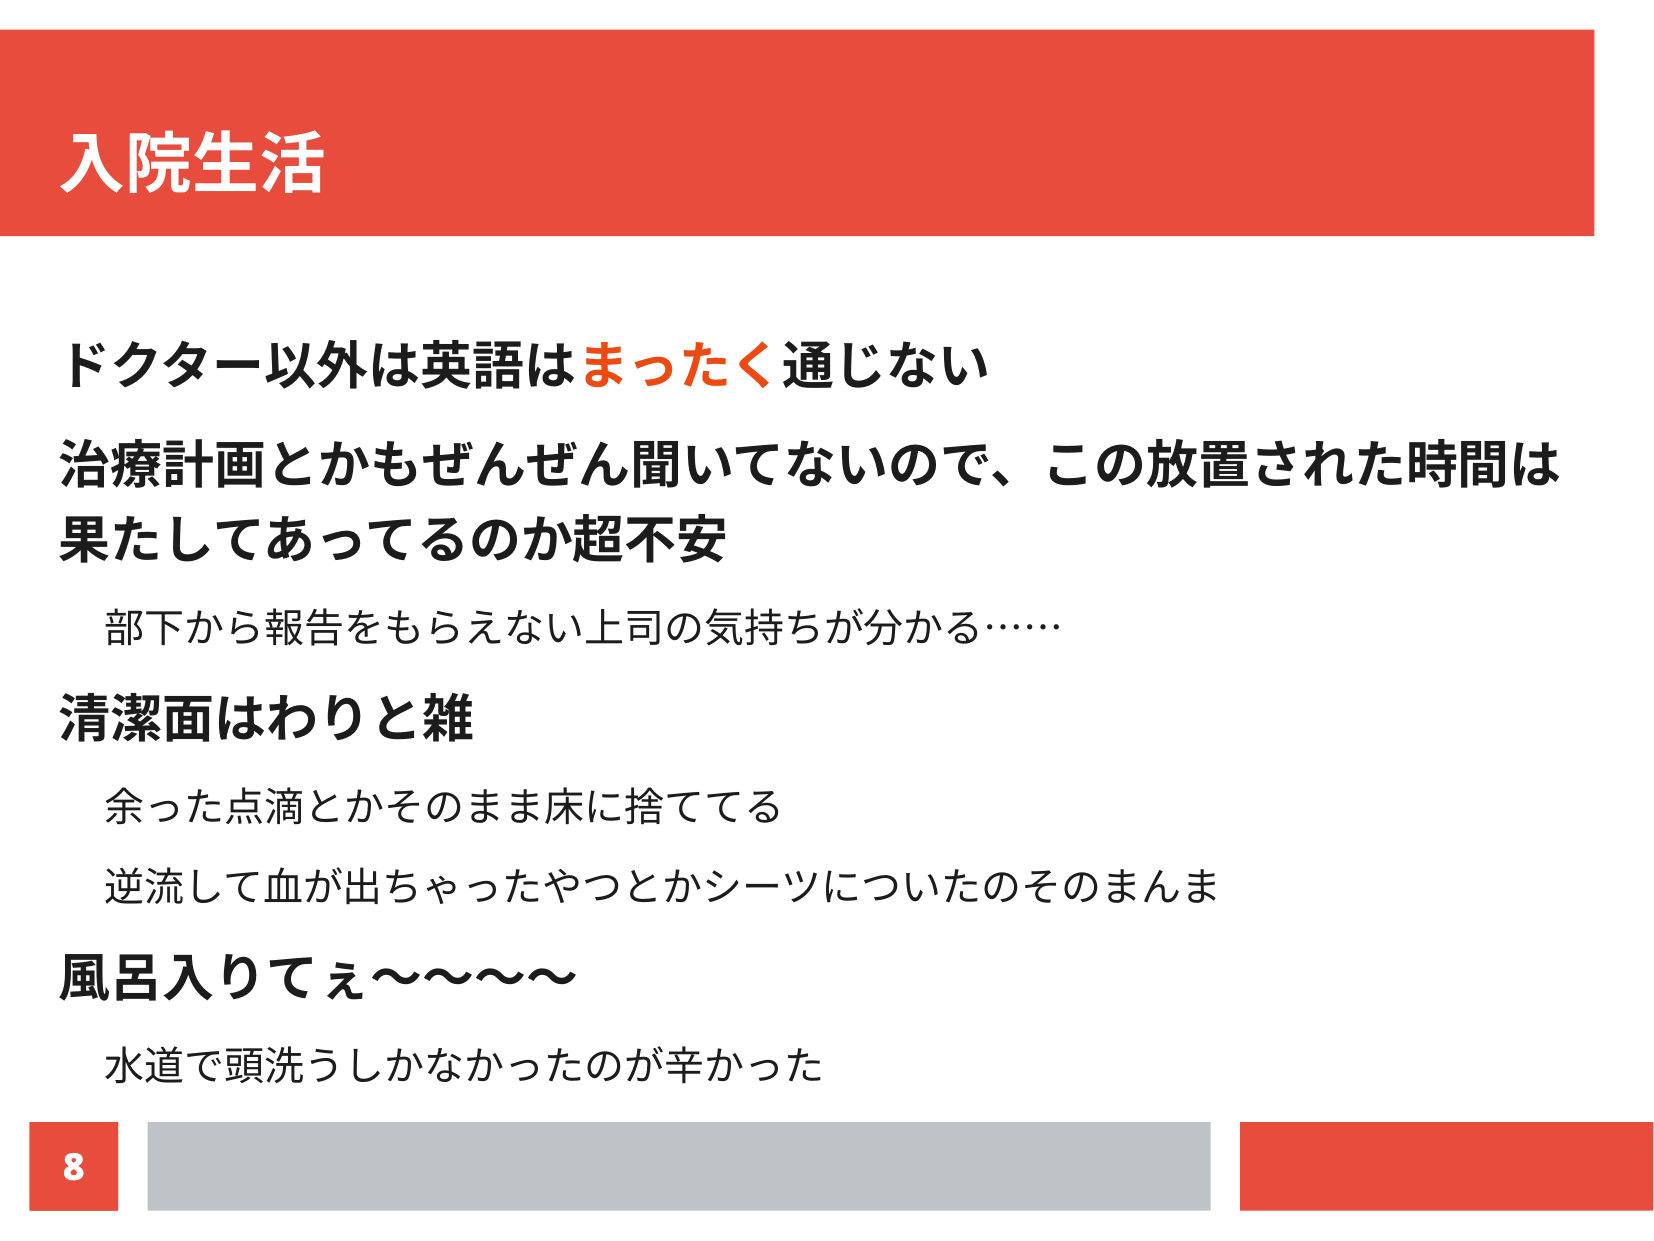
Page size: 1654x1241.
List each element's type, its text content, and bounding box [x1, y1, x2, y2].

title 入院生活 [59, 59, 1595, 207]
list ドクター以外は英語はまったく通じない 治療計画とかもぜんぜん聞いてないので、この放置された時間は果たしてあってるのか超不安 部下から報告をもらえない上司の気持ちが分かる…… 清潔面はわりと雑 余った点滴とかそのまま床に捨ててる 逆流して血が出ちゃったやつとかシーツについたのそのまんま 風呂入りてぇ〜〜〜〜 水道で頭洗うしかなかったのが辛かった [59, 324, 1565, 1093]
